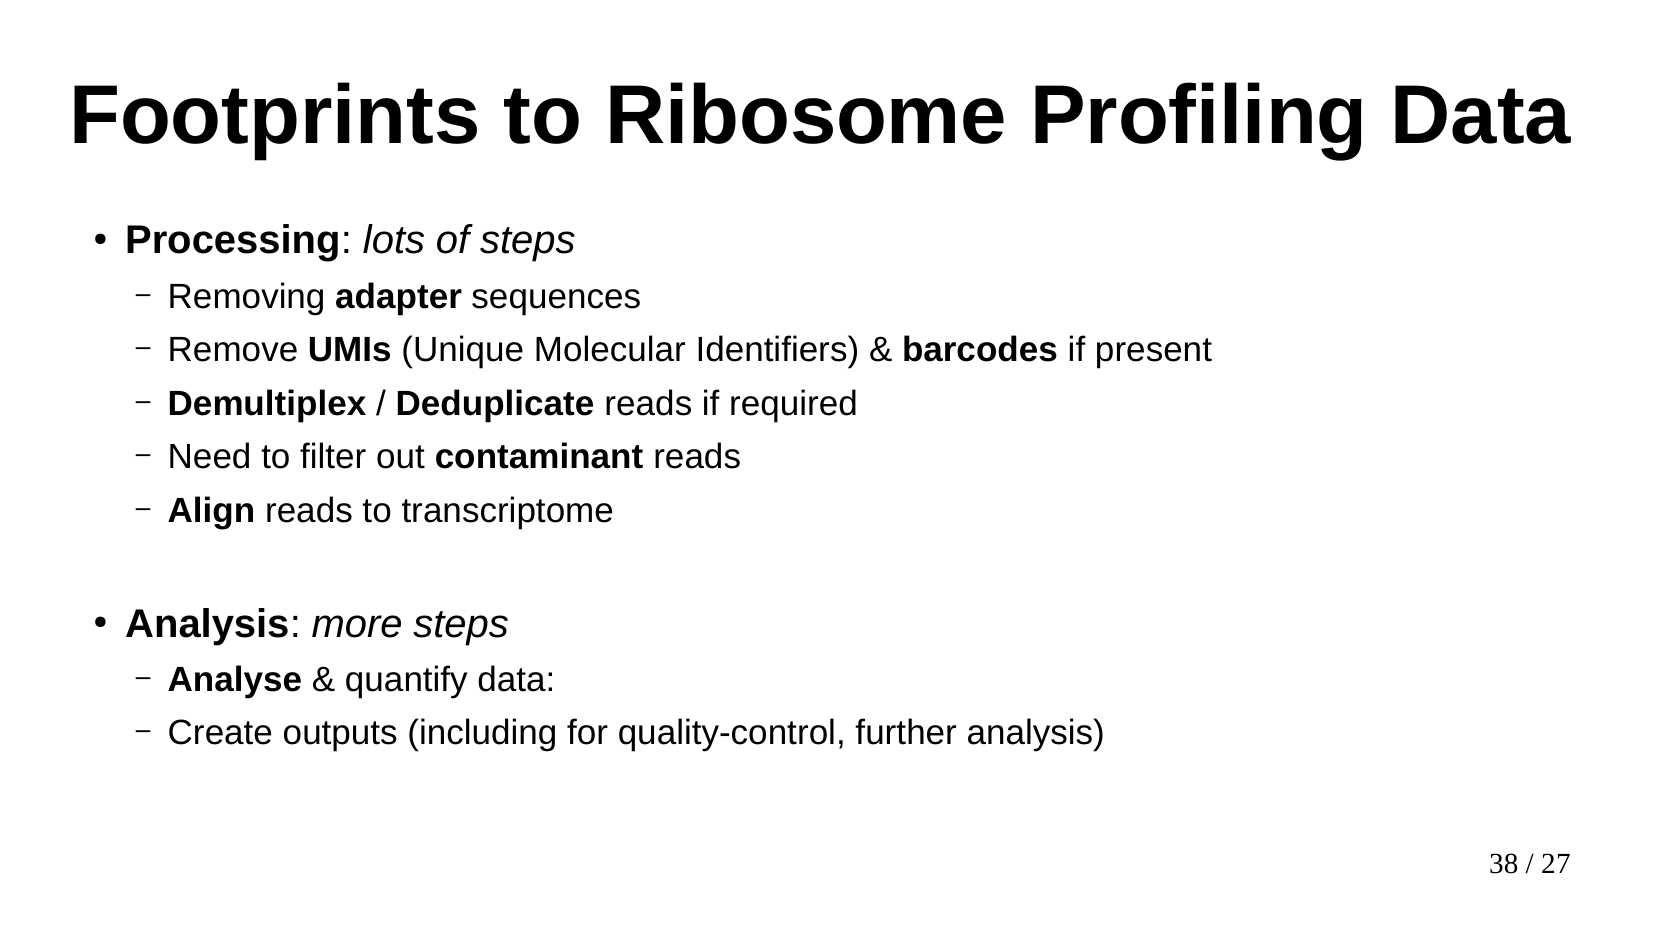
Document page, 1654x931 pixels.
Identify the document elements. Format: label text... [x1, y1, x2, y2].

list Processing: lots of steps Removing adapter sequences Remove UMIs (Unique Molecular Identifiers) & barcodes if present Demultiplex / Deduplicate reads if required Need to filter out contaminant reads Align reads to transcriptome Analysis: more steps Analyse & quantify data: Create outputs (including for quality-control, further analysis) [82, 218, 1571, 758]
title Footprints to Ribosome Profiling Data [35, 12, 1607, 218]
